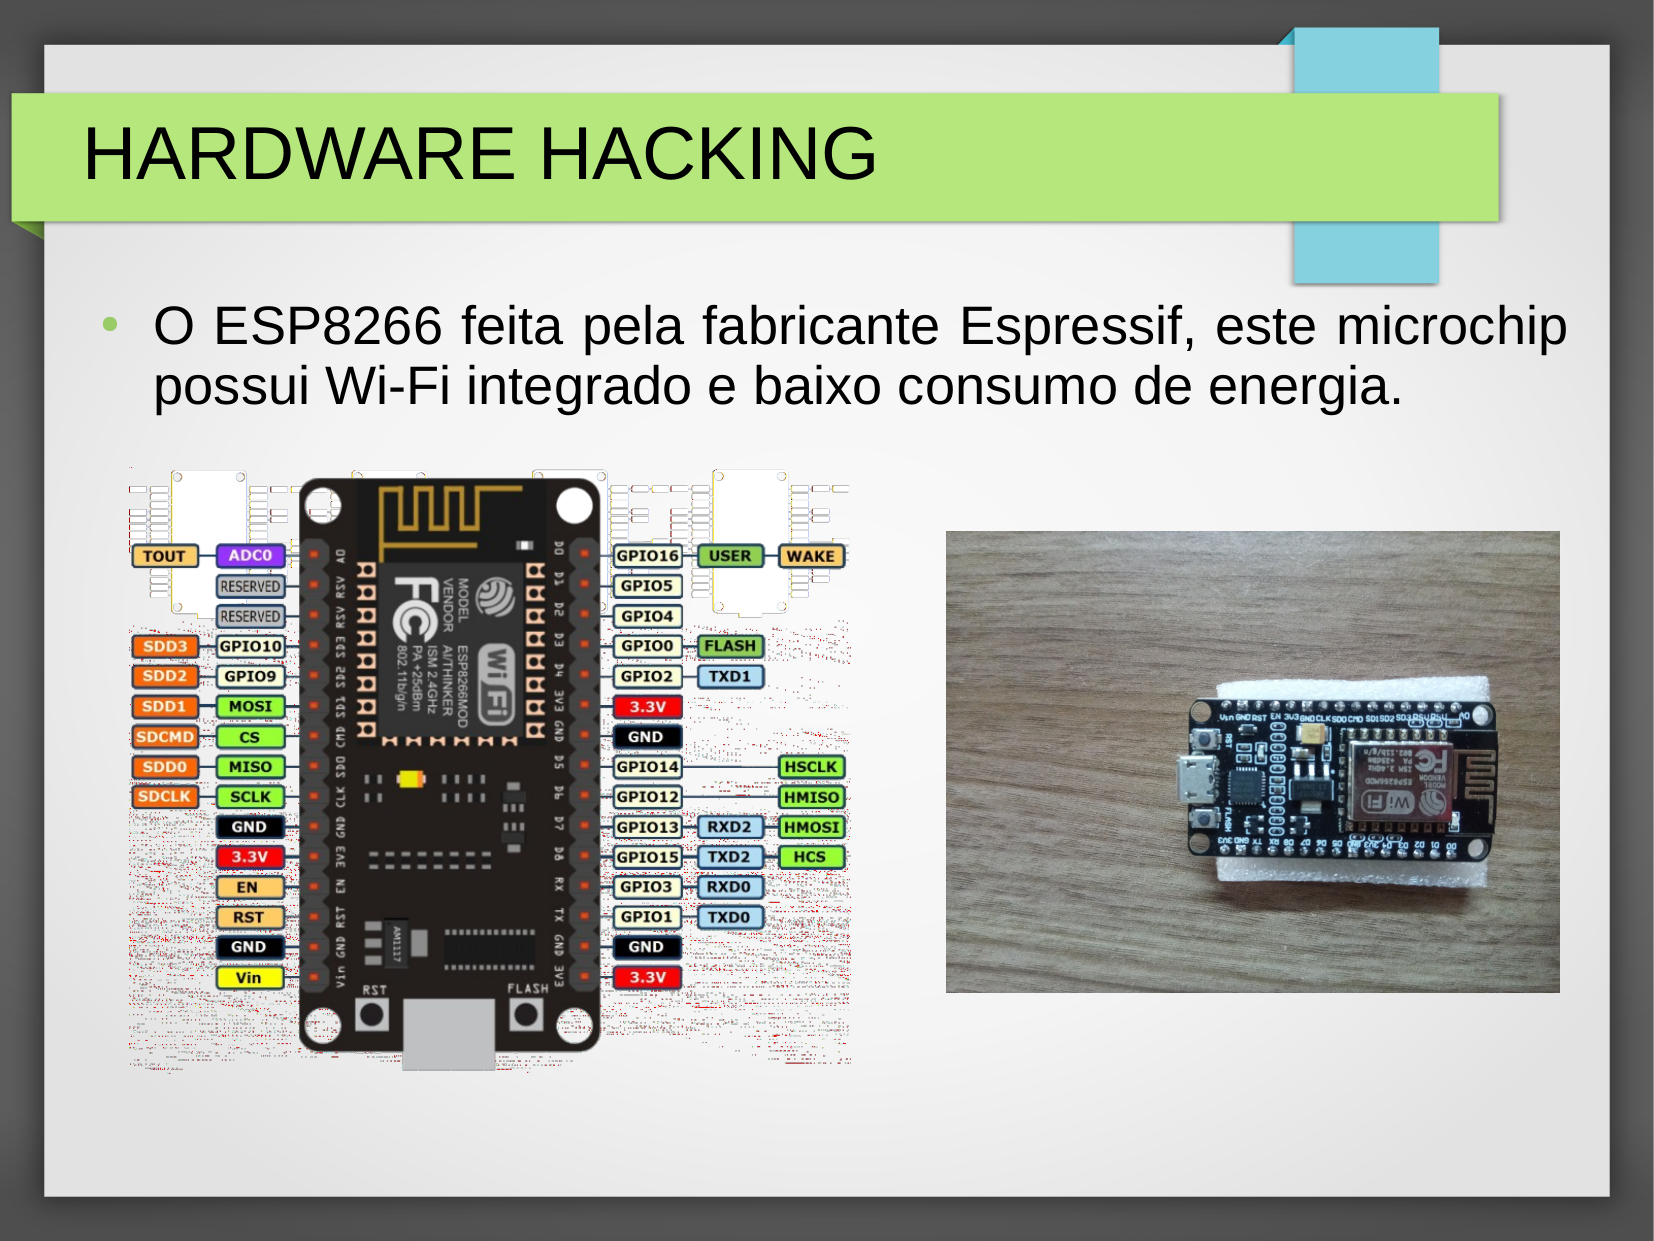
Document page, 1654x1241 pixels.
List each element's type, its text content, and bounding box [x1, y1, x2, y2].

list O ESP8266 feita pela fabricante Espressif, este microchip possui Wi-Fi integrado e baixo consumo de energia. [82, 295, 1571, 1015]
title HARDWARE HACKING [82, 94, 1264, 213]
picture [0, 0, 1654, 1241]
